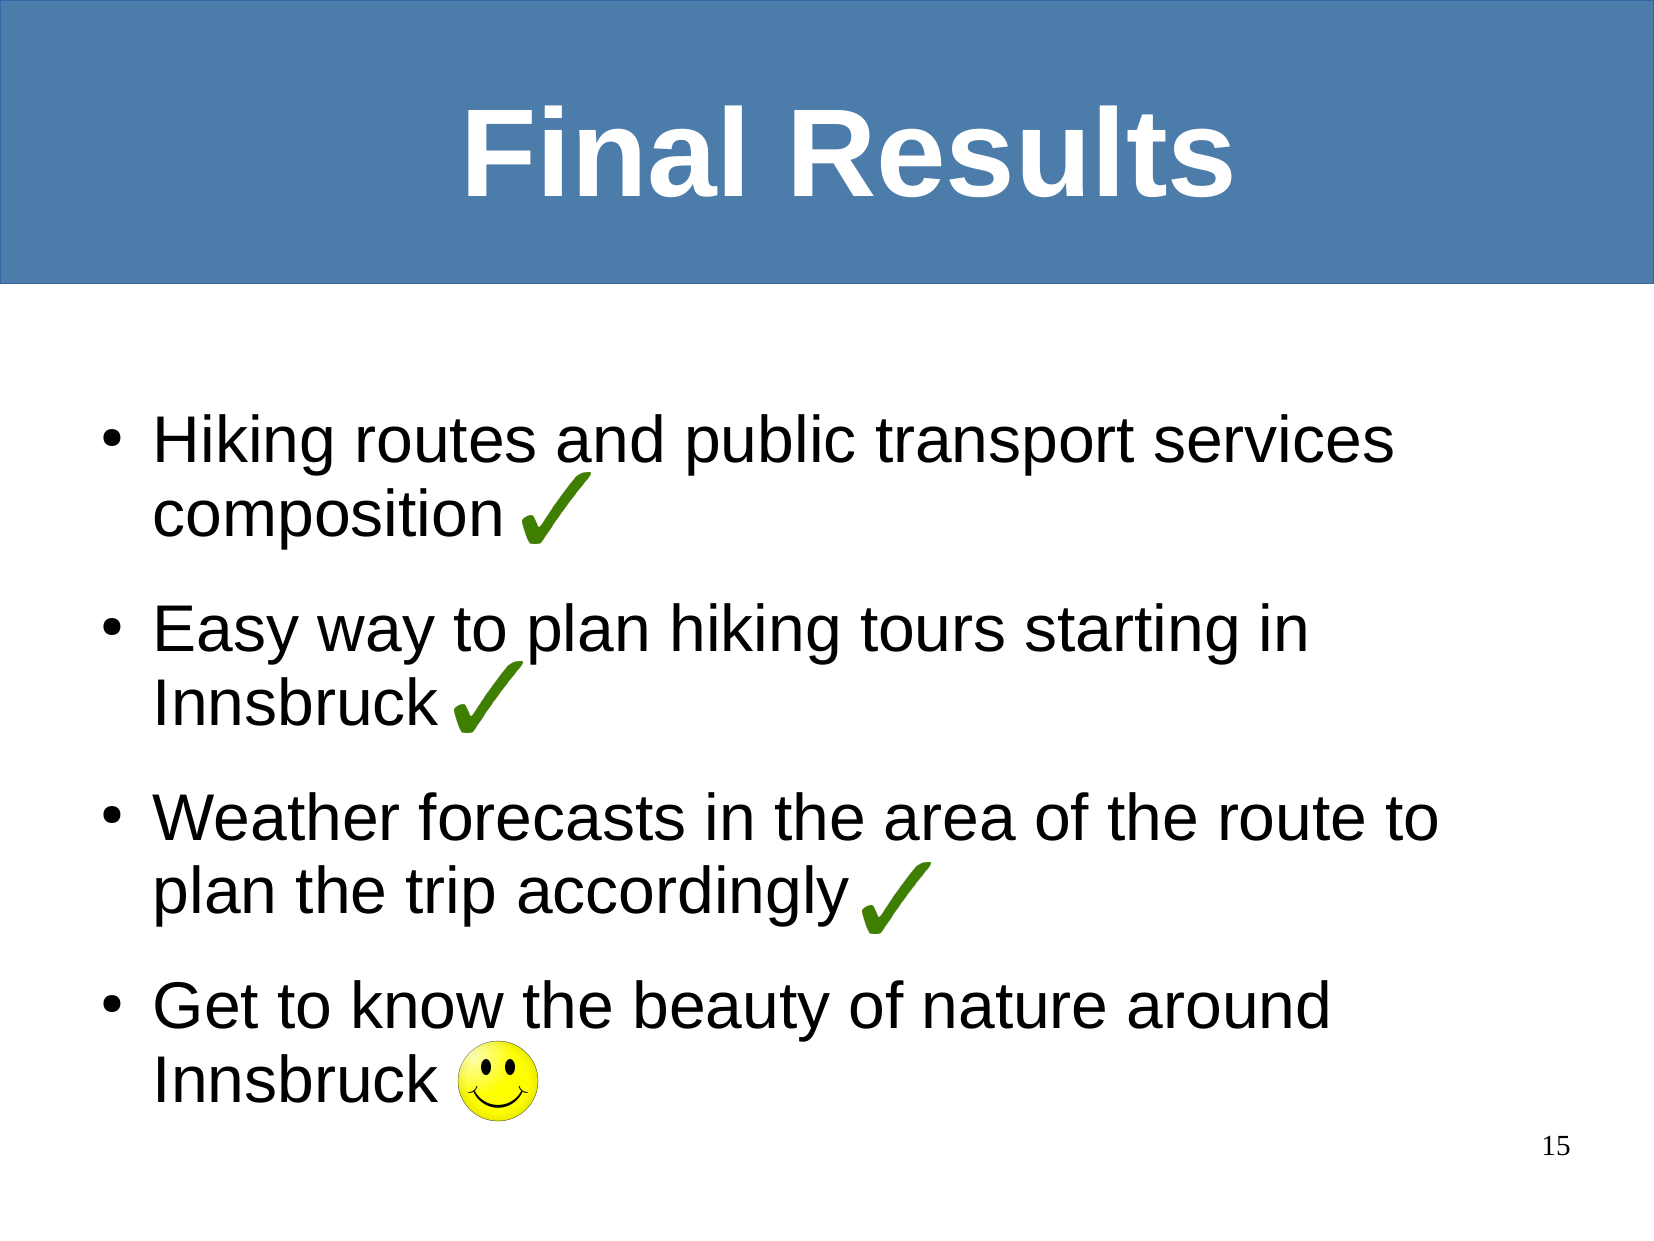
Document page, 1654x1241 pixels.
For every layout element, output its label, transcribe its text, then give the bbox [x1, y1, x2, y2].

text_box [0, 0, 1654, 284]
list Hiking routes and public transport services composition Easy way to plan hiking tours starting in Innsbruck Weather forecasts in the area of the route to plan the trip accordingly Get to know the beauty of nature around Innsbruck [82, 402, 1571, 1123]
picture [454, 661, 523, 733]
picture [456, 1039, 540, 1123]
picture [522, 472, 591, 544]
title Final Results [82, 49, 1571, 257]
picture [862, 862, 931, 934]
